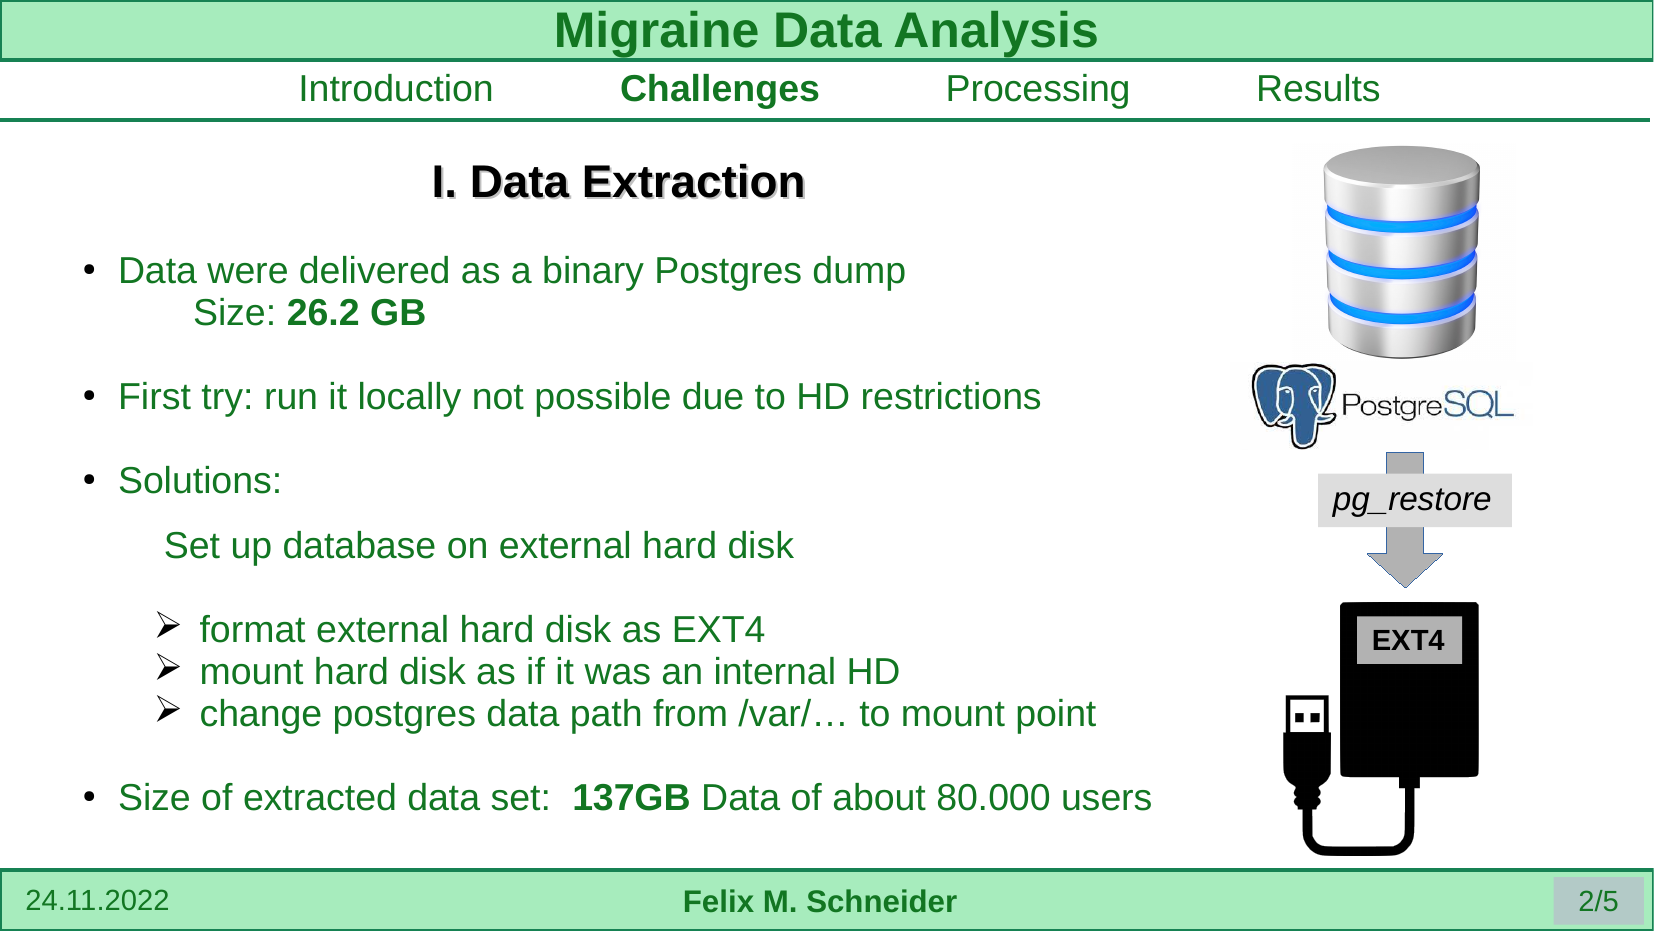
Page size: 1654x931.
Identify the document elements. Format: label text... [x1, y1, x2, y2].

picture [1230, 143, 1533, 451]
picture [1283, 602, 1479, 856]
text_box I. Data Extraction Data were delivered as a binary Postgres dump Size: 26.2 GB First try: run it locally not possible due to HD restrictions Solutions: Set up database on external hard disk format external hard disk as EXT4 mount hard disk as if it was an internal HD change postgres data path from /var/… to mount point Size of extracted data set: 137GB Data of about 80.000 users [82, 146, 1156, 828]
text_box EXT4 [1357, 616, 1463, 664]
title Migraine Data Analysis [0, 0, 1654, 61]
text_box pg_restore [1318, 473, 1512, 528]
text_box [1367, 528, 1443, 588]
text_box Introduction Challenges Processing Results [45, 60, 1636, 117]
text_box [1386, 452, 1424, 473]
text_box 2/5 [1553, 877, 1644, 925]
